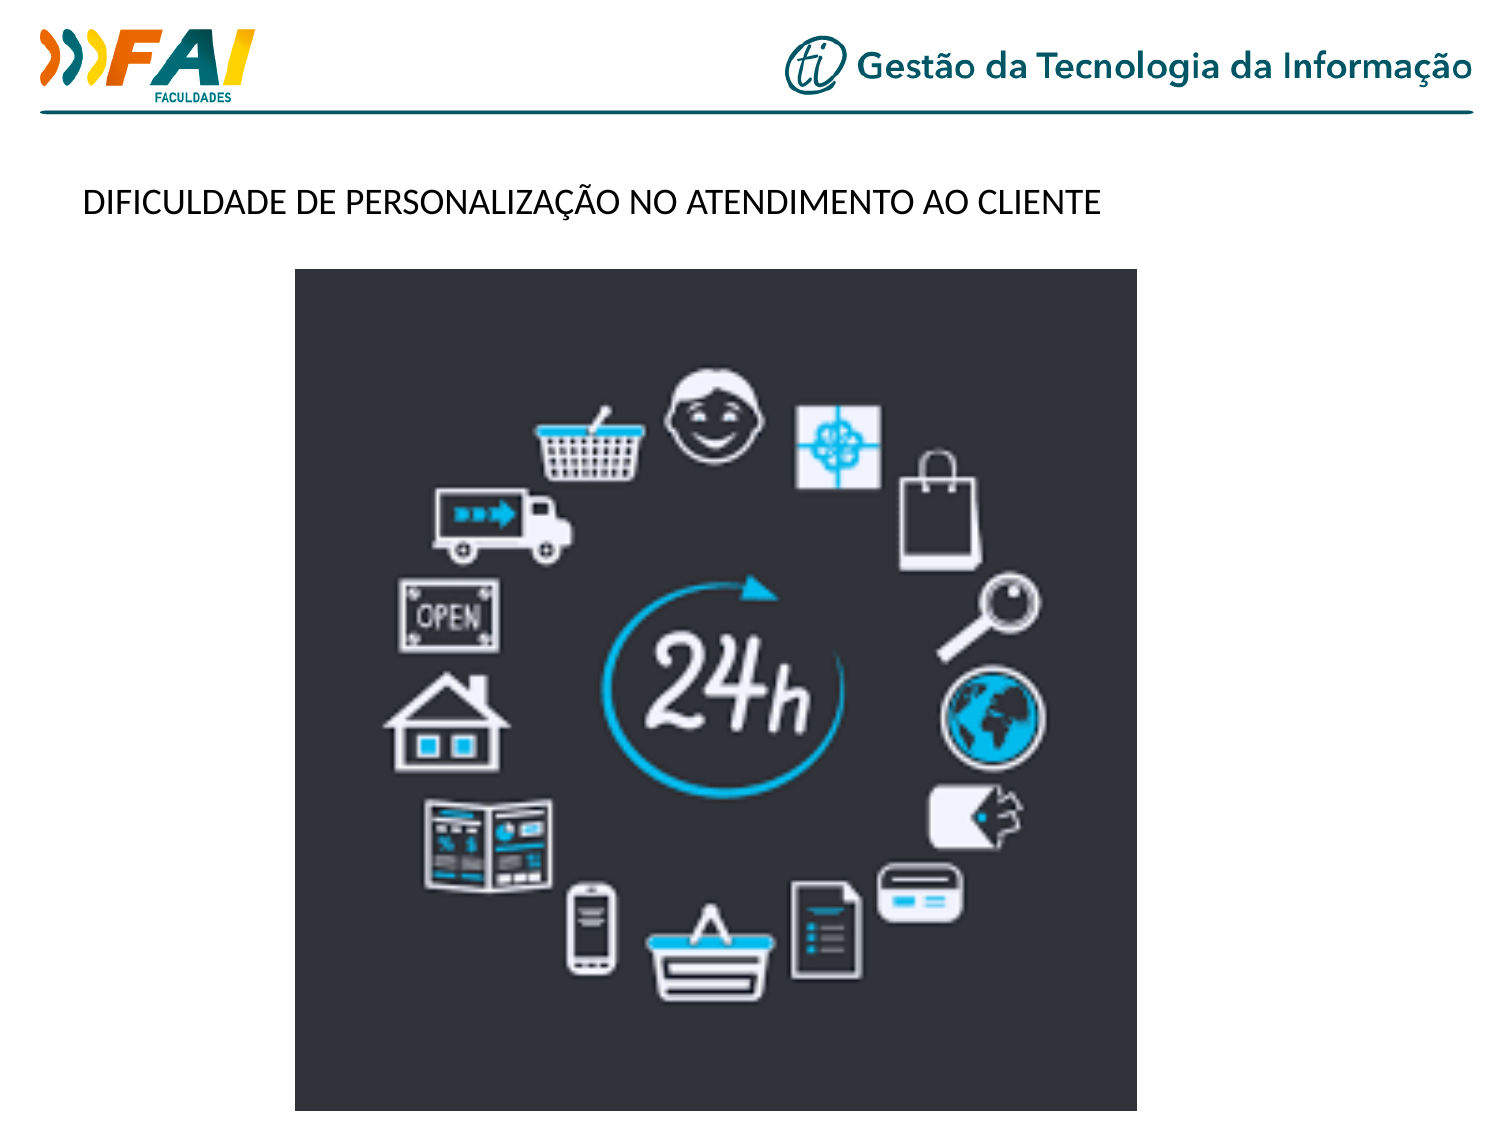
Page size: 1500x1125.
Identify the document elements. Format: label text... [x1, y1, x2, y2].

title DIFICULDADE DE PERSONALIZAÇÃO NO ATENDIMENTO AO CLIENTE [82, 165, 1358, 246]
picture [0, 0, 1500, 1125]
